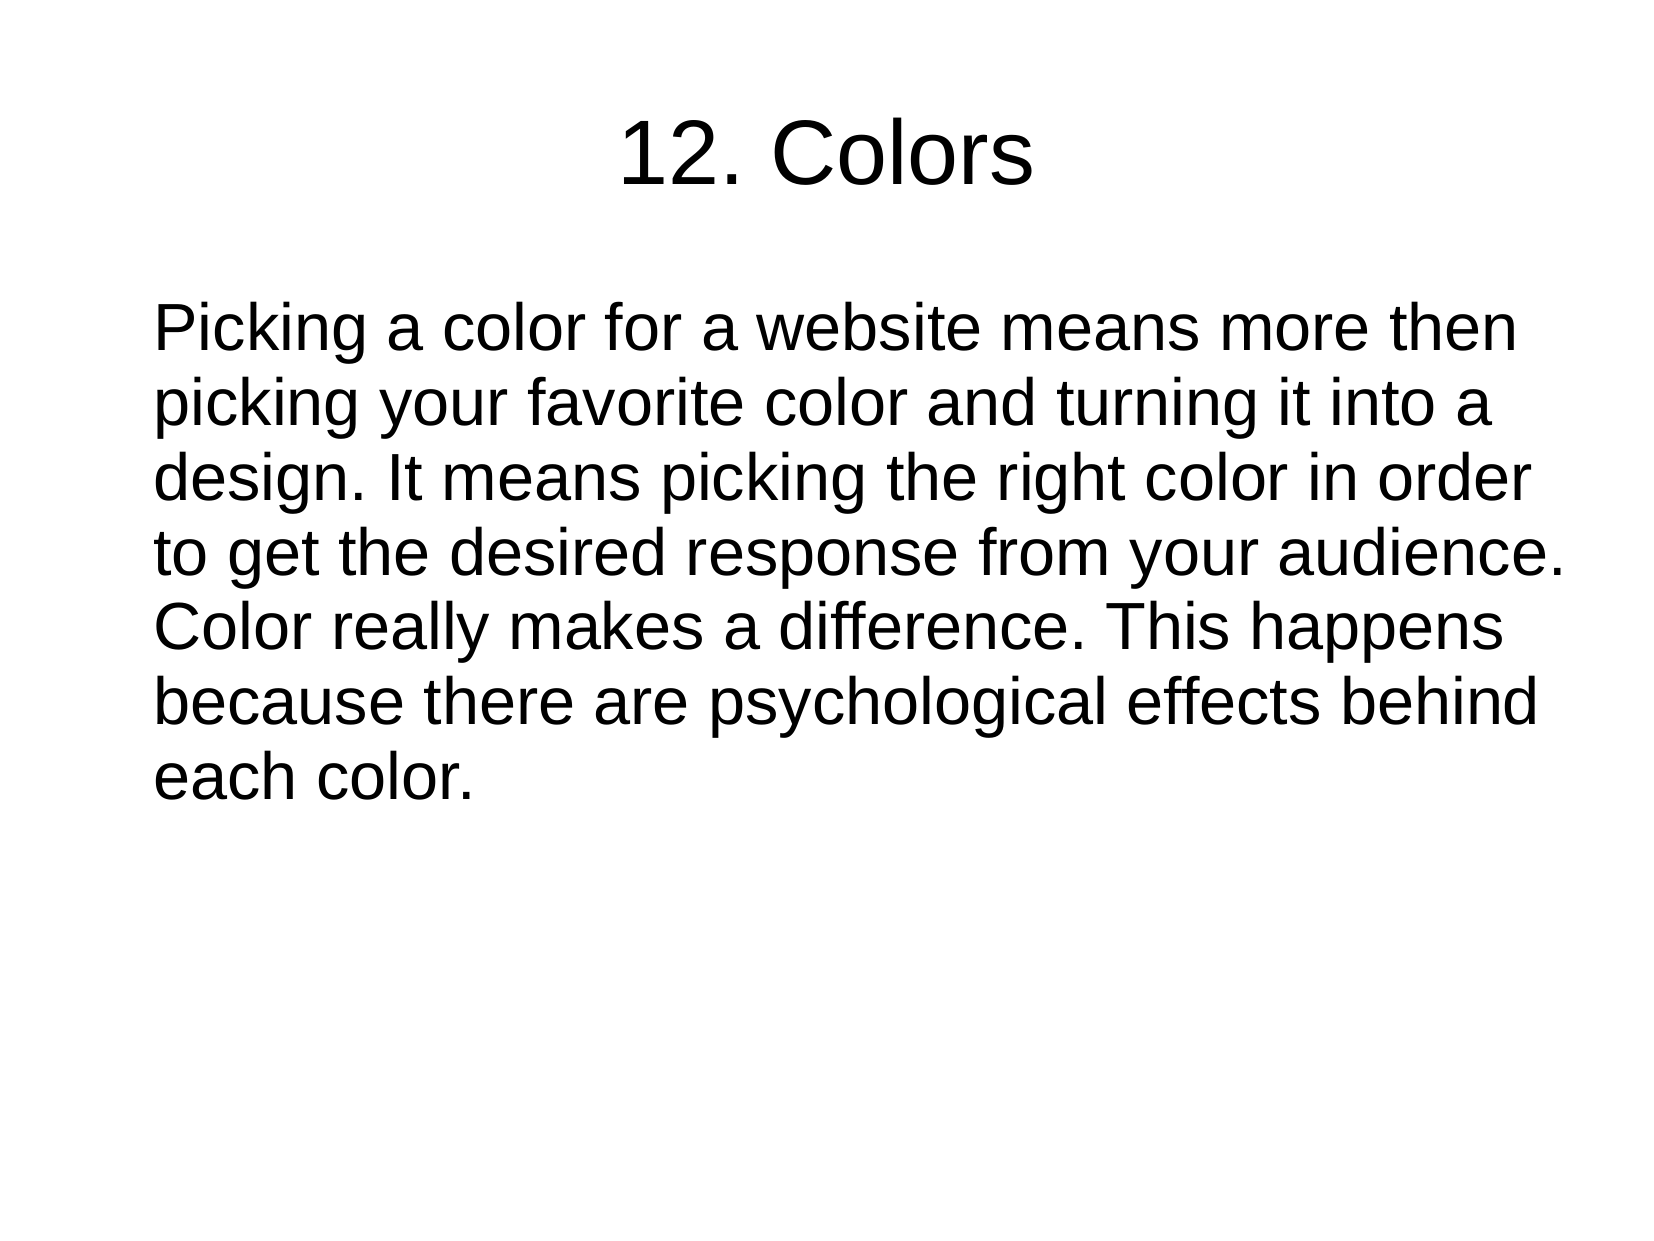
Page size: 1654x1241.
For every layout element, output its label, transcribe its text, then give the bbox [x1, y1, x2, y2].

list Picking a color for a website means more then picking your favorite color and turning it into a design. It means picking the right color in order to get the desired response from your audience. Color really makes a difference. This happens because there are psychological effects behind each color. [82, 290, 1571, 1010]
title 12. Colors [82, 49, 1571, 257]
